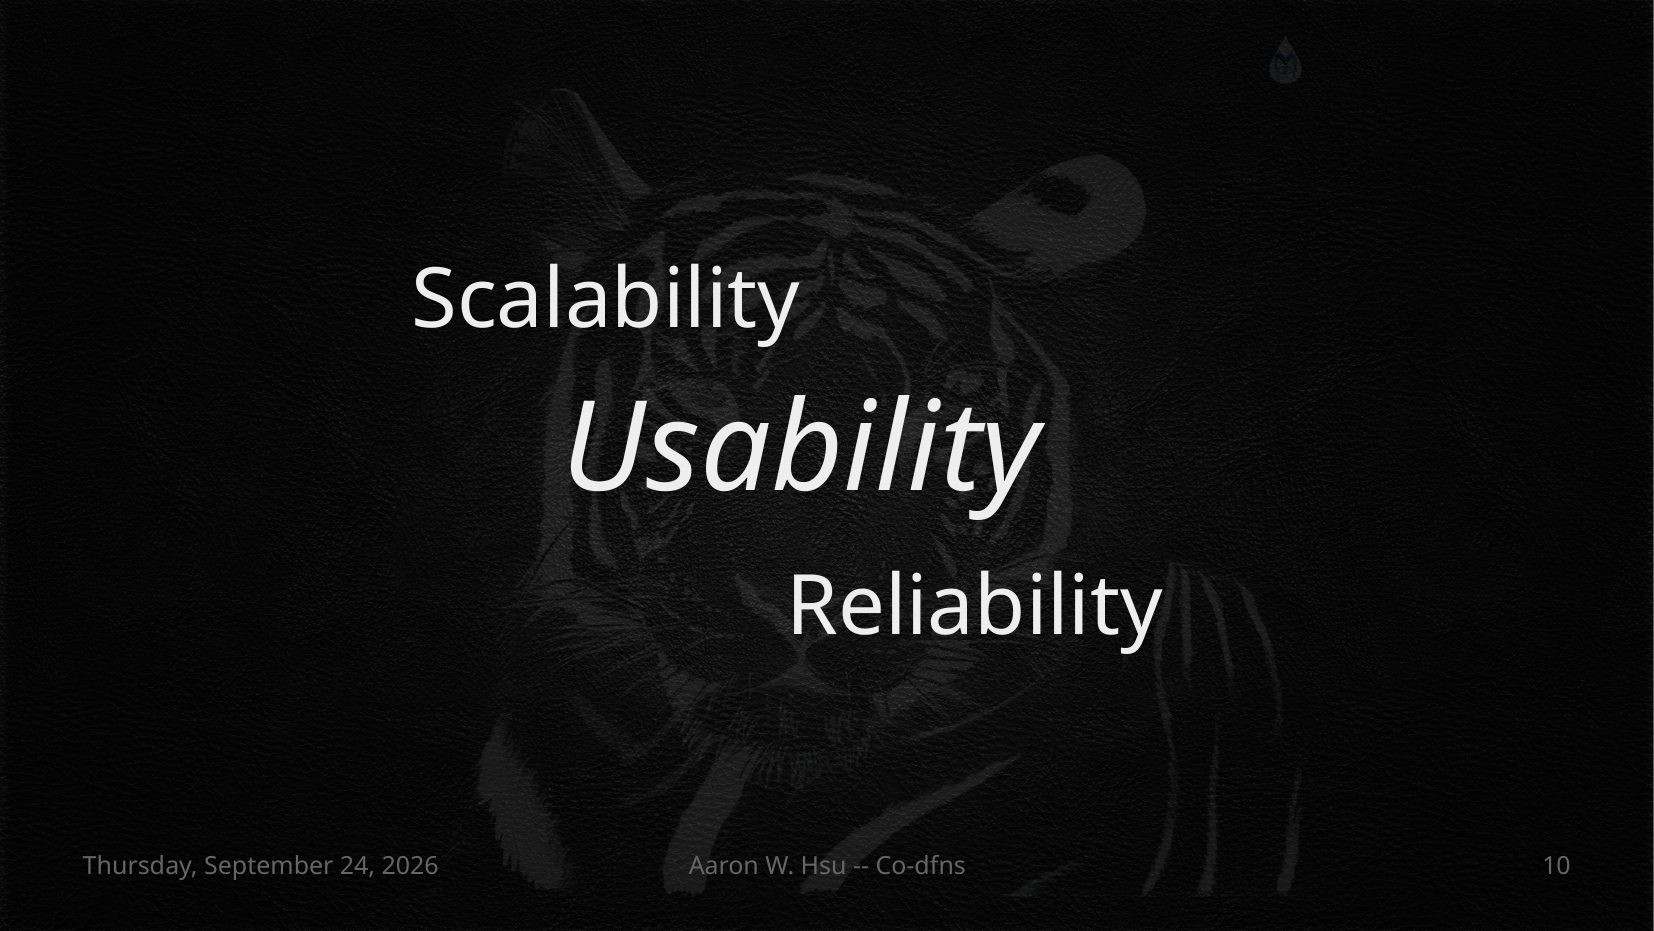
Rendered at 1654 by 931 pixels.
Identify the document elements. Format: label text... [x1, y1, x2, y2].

text_box Scalability Usability Reliability [396, 213, 1267, 666]
picture [0, 0, 1654, 931]
